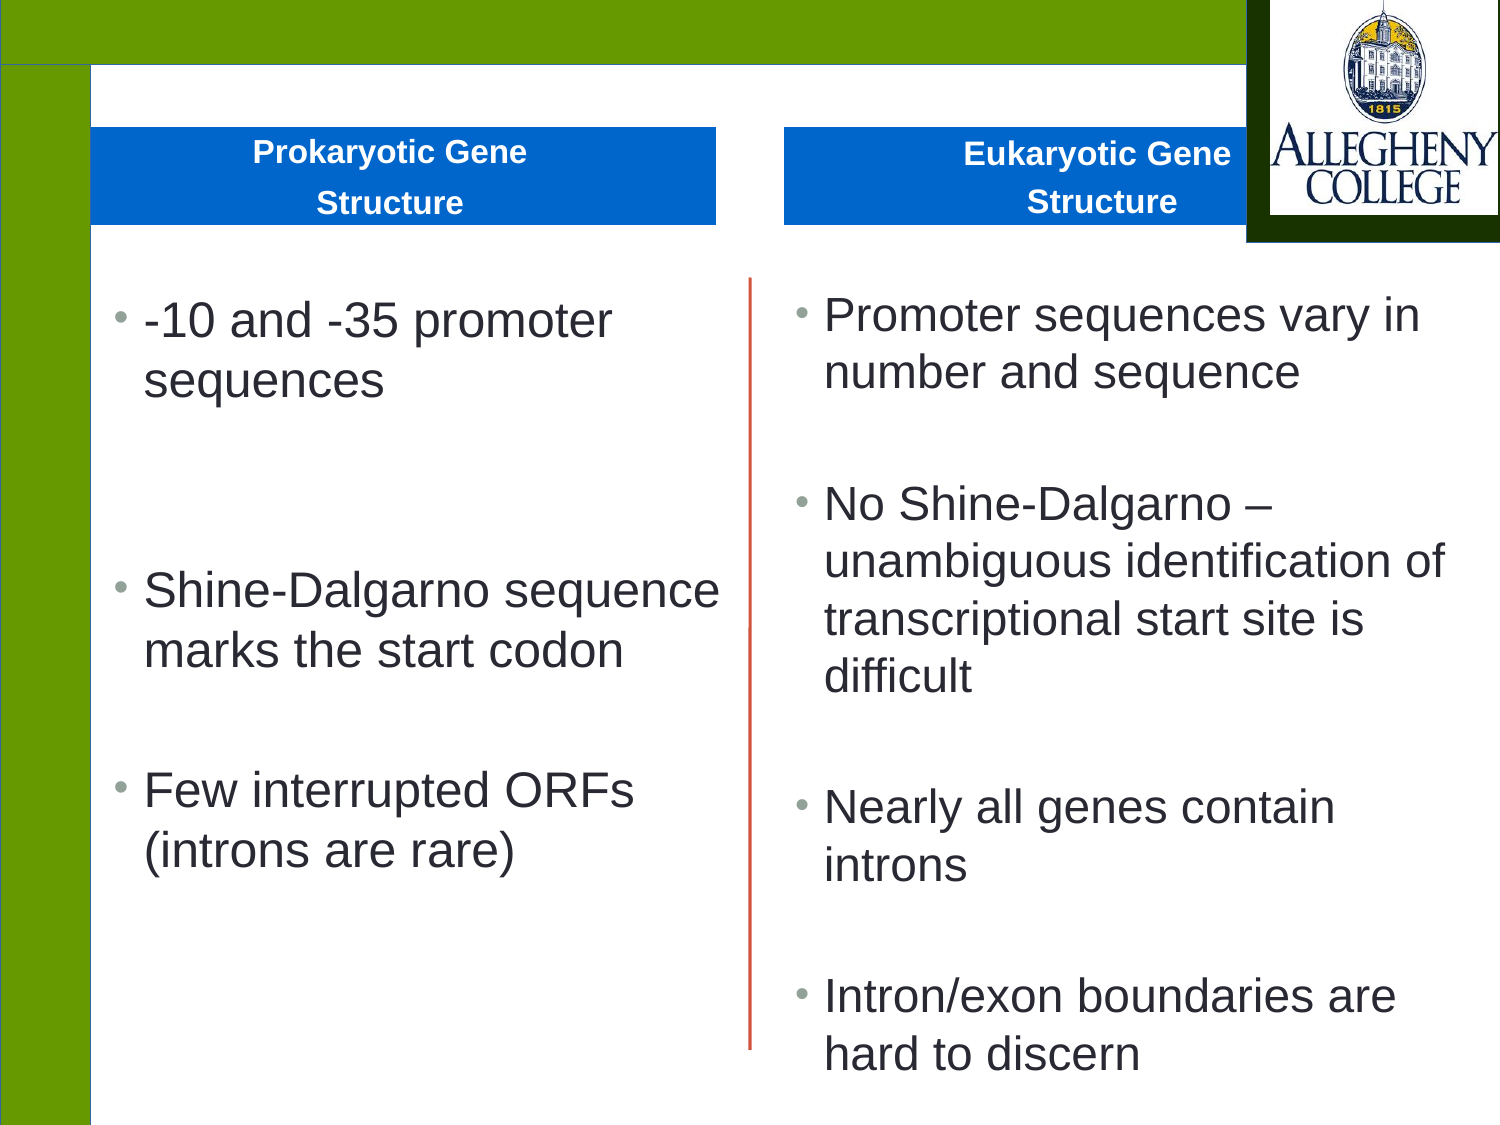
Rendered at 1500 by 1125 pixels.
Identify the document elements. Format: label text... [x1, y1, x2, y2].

picture [1270, 0, 1498, 216]
list -10 and -35 promoter sequences Shine-Dalgarno sequence marks the start codon Few interrupted ORFs (introns are rare) [98, 279, 744, 1049]
list Promoter sequences vary in number and sequence No Shine-Dalgarno – unambiguous identification of transcriptional start site is difficult Nearly all genes contain introns Intron/exon boundaries are hard to discern [780, 275, 1486, 1096]
list Eukaryotic Gene Structure [780, 123, 1246, 229]
list Prokaryotic Gene Structure [91, 123, 720, 229]
text_box [0, 0, 1500, 1125]
